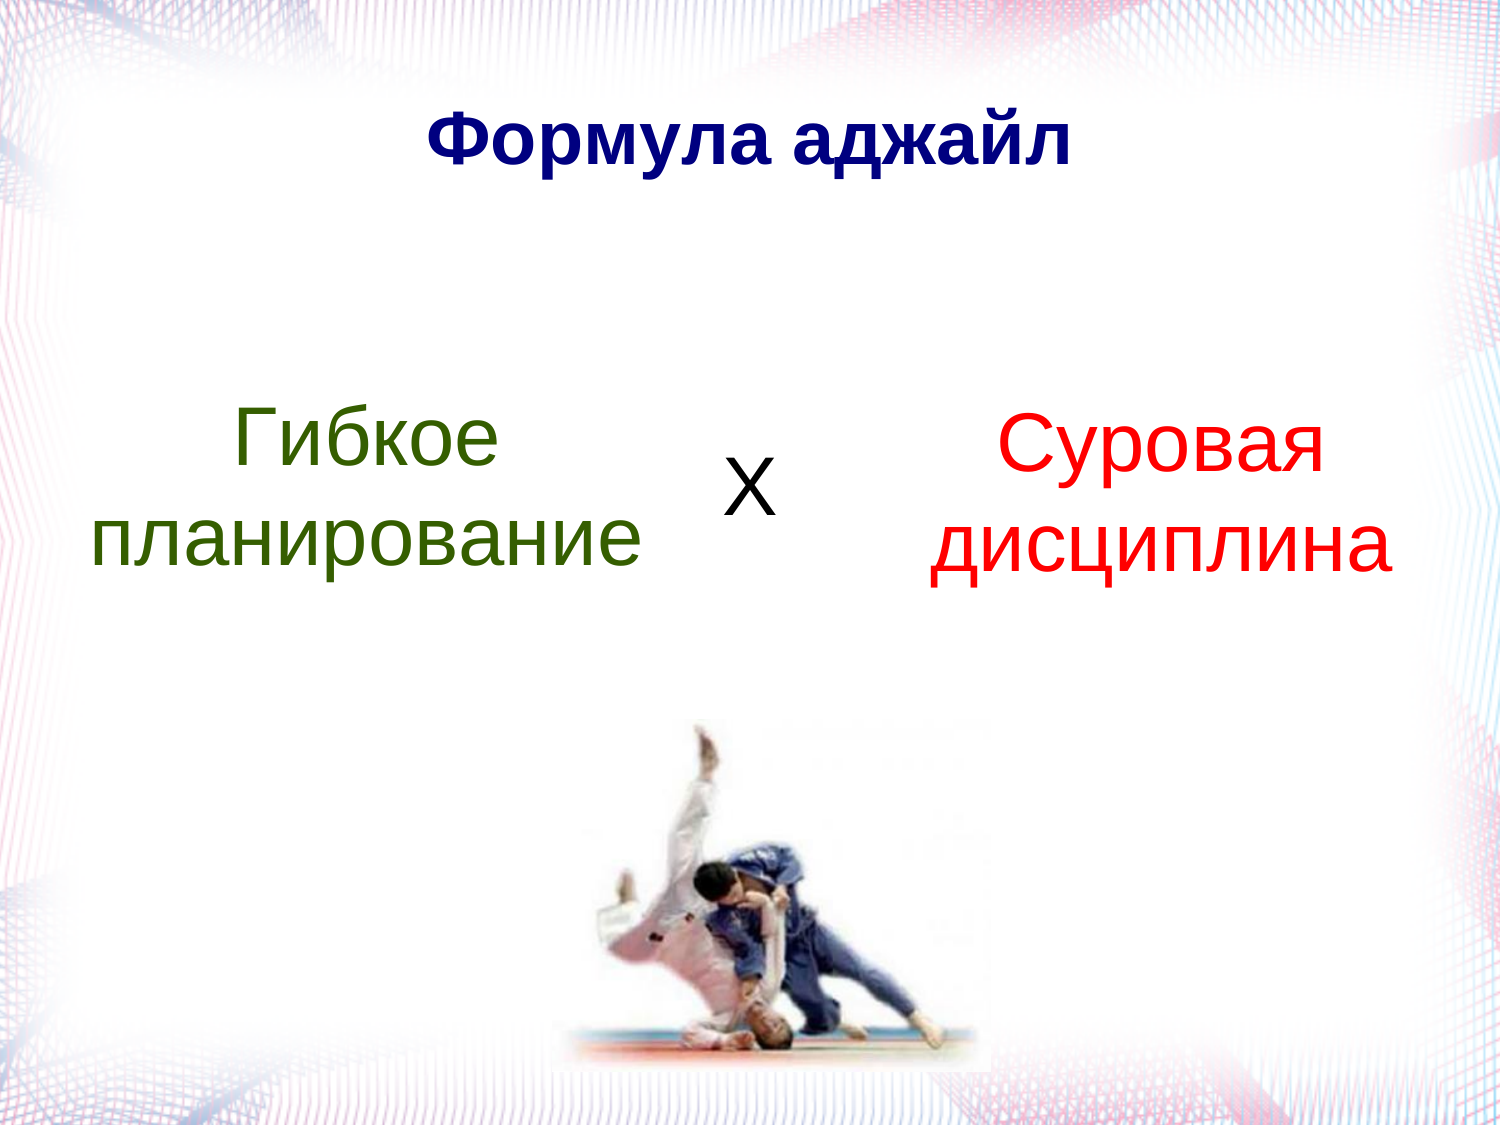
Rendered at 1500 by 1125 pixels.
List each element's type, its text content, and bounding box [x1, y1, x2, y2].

text_box Суровая дисциплина [876, 380, 1448, 682]
text_box Гибкое планирование [61, 375, 672, 590]
title Формула аджайл [75, 44, 1425, 233]
text_box X [660, 425, 841, 540]
picture [0, 0, 1500, 1125]
